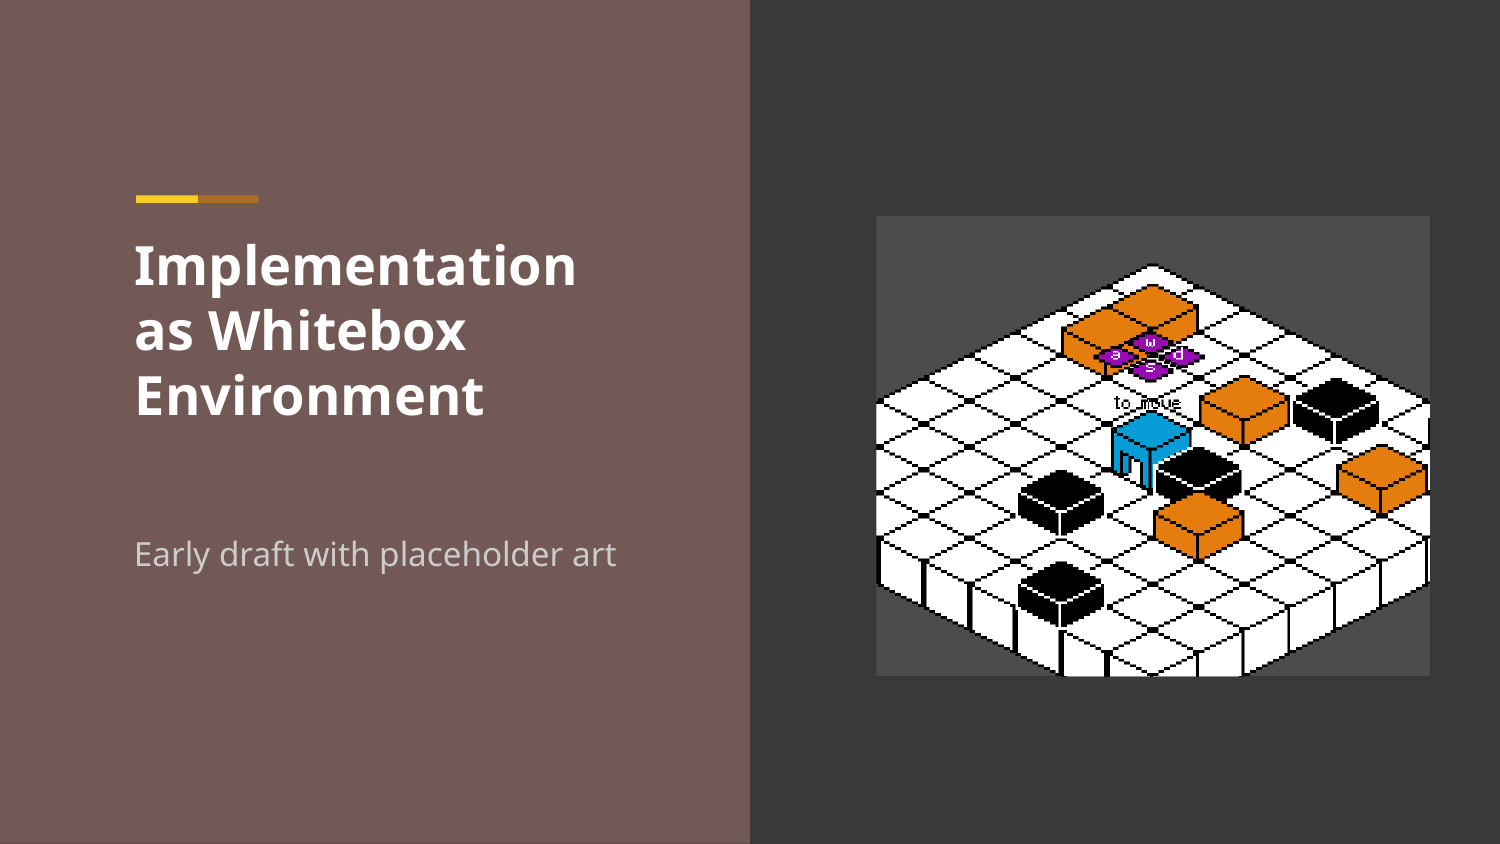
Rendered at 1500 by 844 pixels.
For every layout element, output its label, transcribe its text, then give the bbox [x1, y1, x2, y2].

picture [876, 216, 1430, 677]
subtitle Early draft with placeholder art [118, 518, 661, 644]
title Implementation as Whitebox Environment [119, 216, 662, 494]
